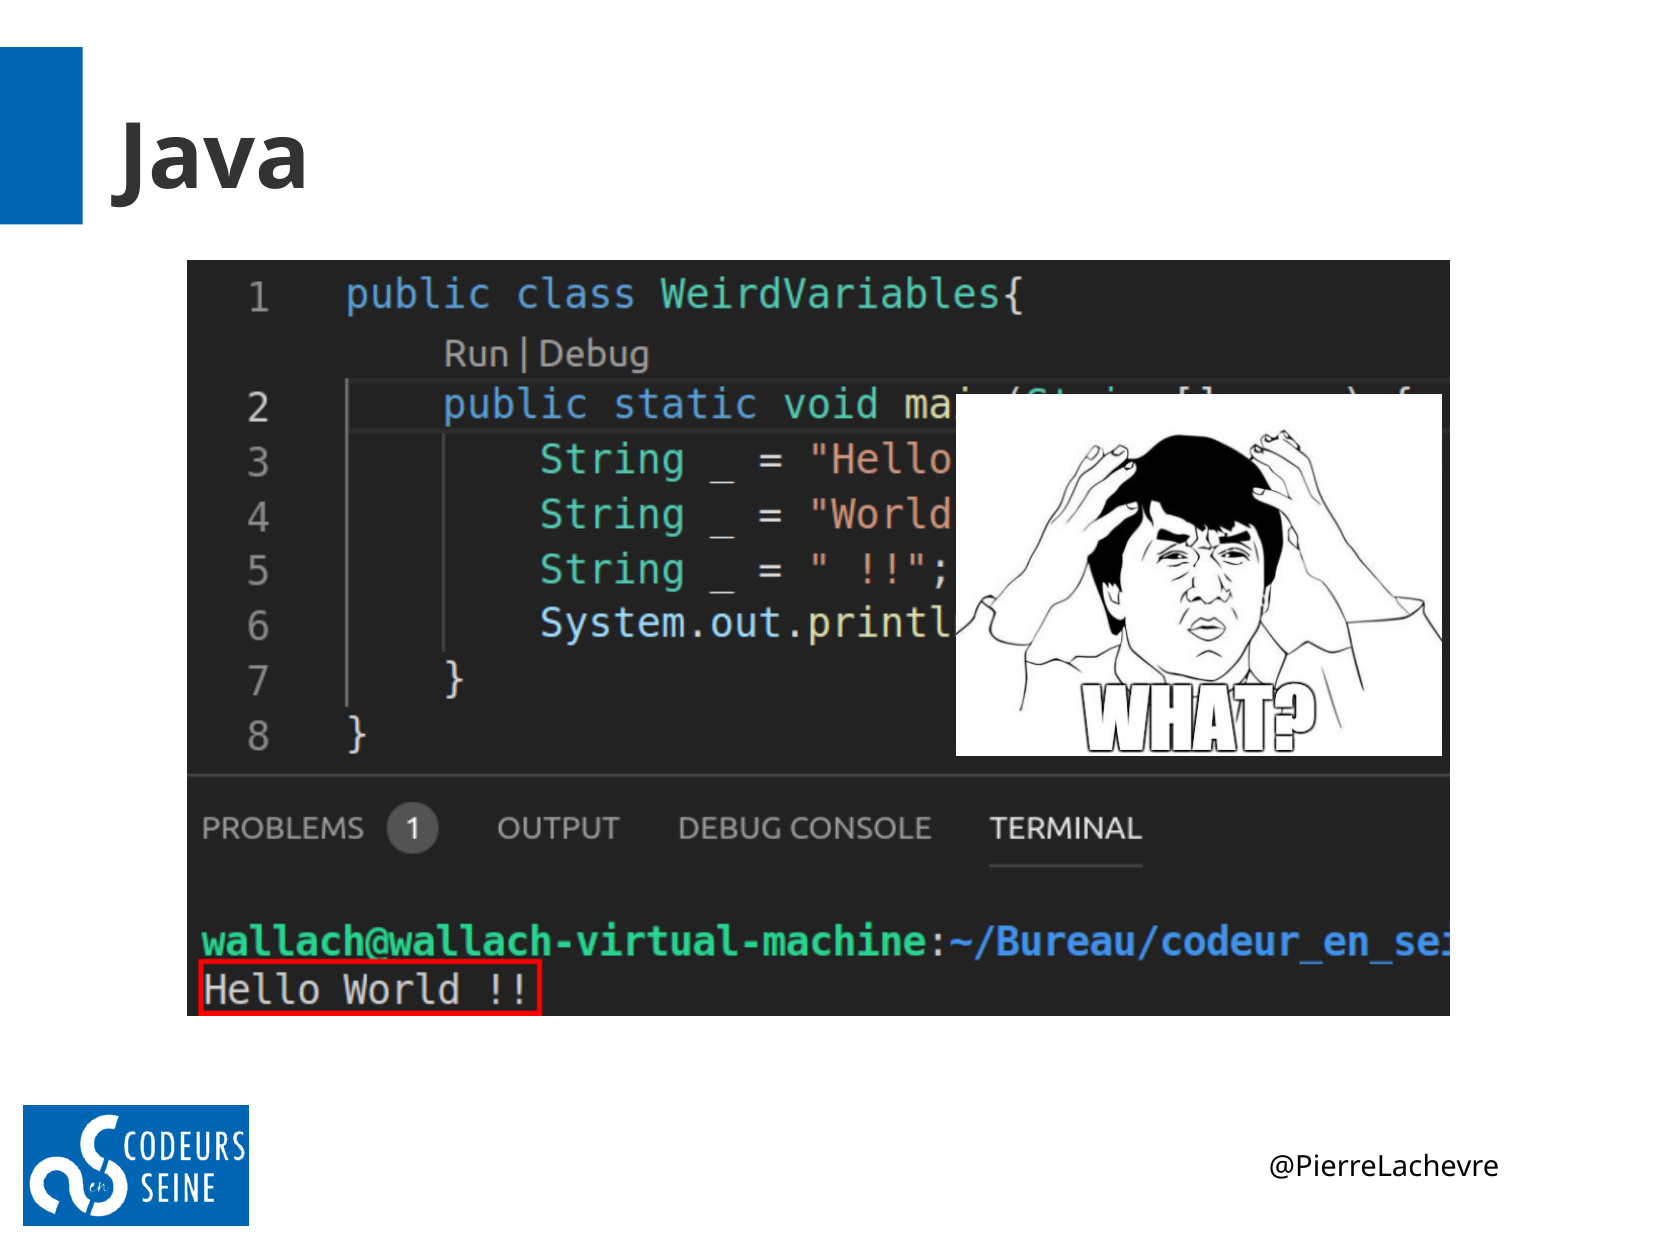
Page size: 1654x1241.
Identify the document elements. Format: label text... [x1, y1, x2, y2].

picture [187, 260, 1450, 1016]
picture [23, 1105, 249, 1226]
title Java [118, 49, 1571, 257]
